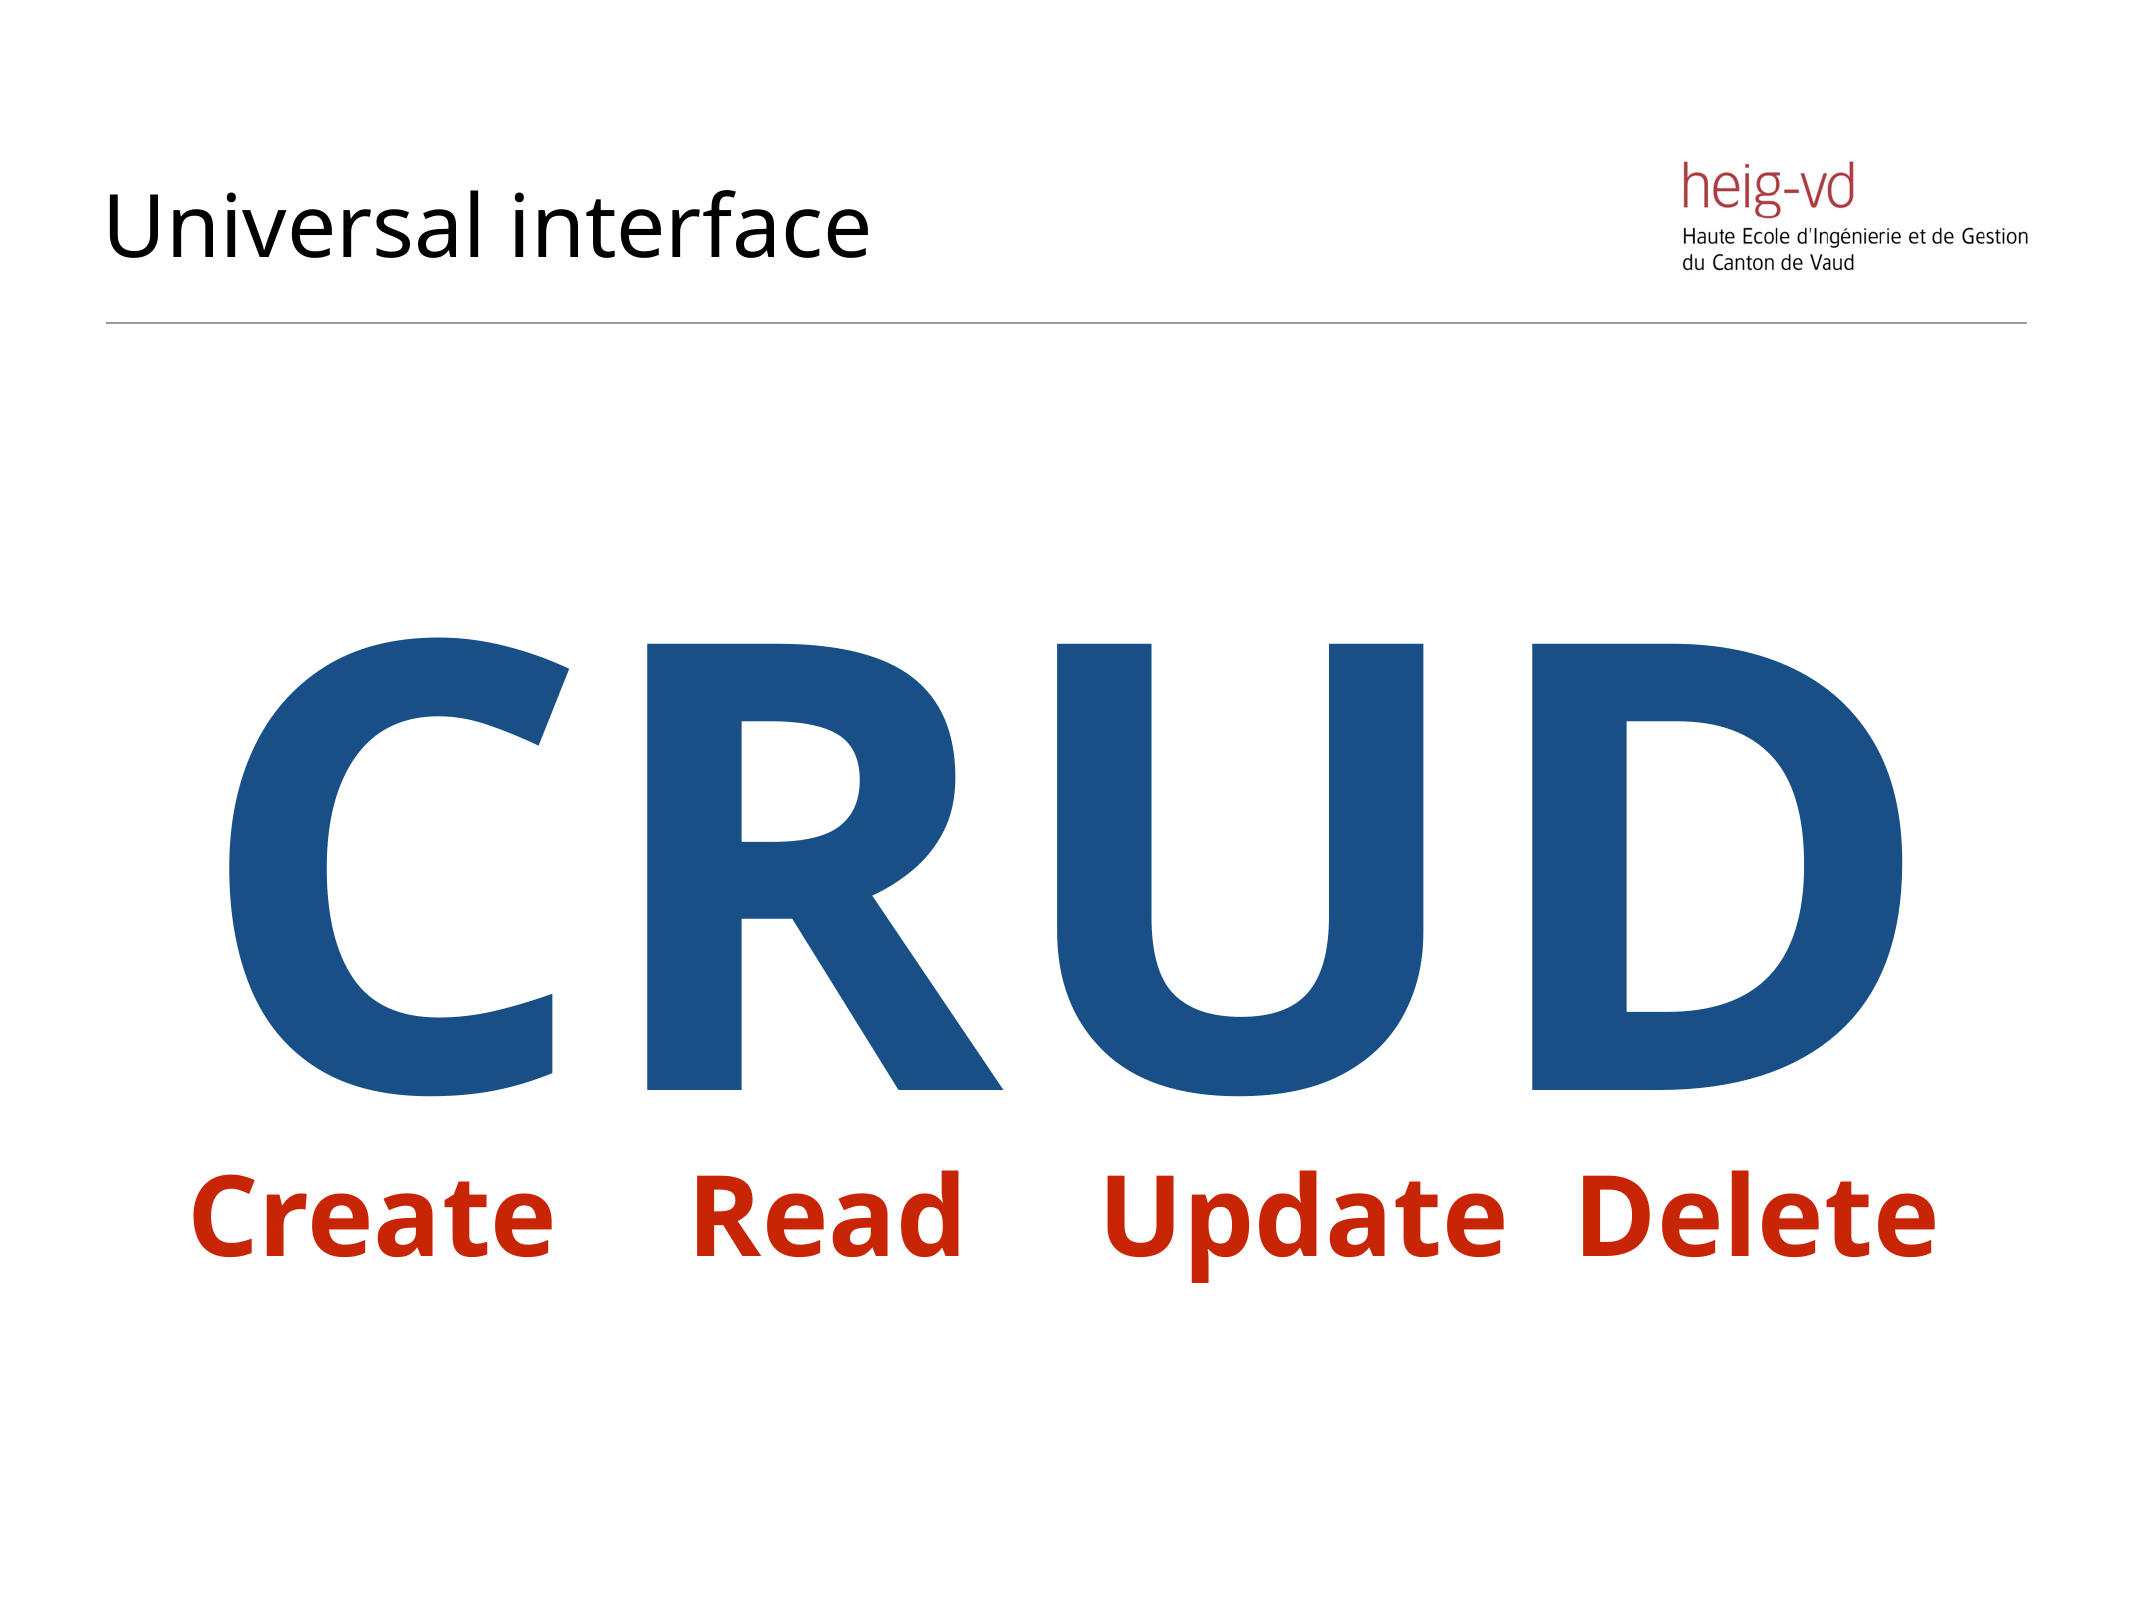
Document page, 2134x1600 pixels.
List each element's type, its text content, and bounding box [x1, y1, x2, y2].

text_box Update [1090, 1135, 1518, 1288]
title Universal interface [93, 54, 2040, 284]
text_box Delete [1565, 1135, 1948, 1288]
text_box Read [679, 1135, 977, 1288]
text_box Create [178, 1135, 566, 1288]
text_box CRUD [185, 457, 1948, 1224]
